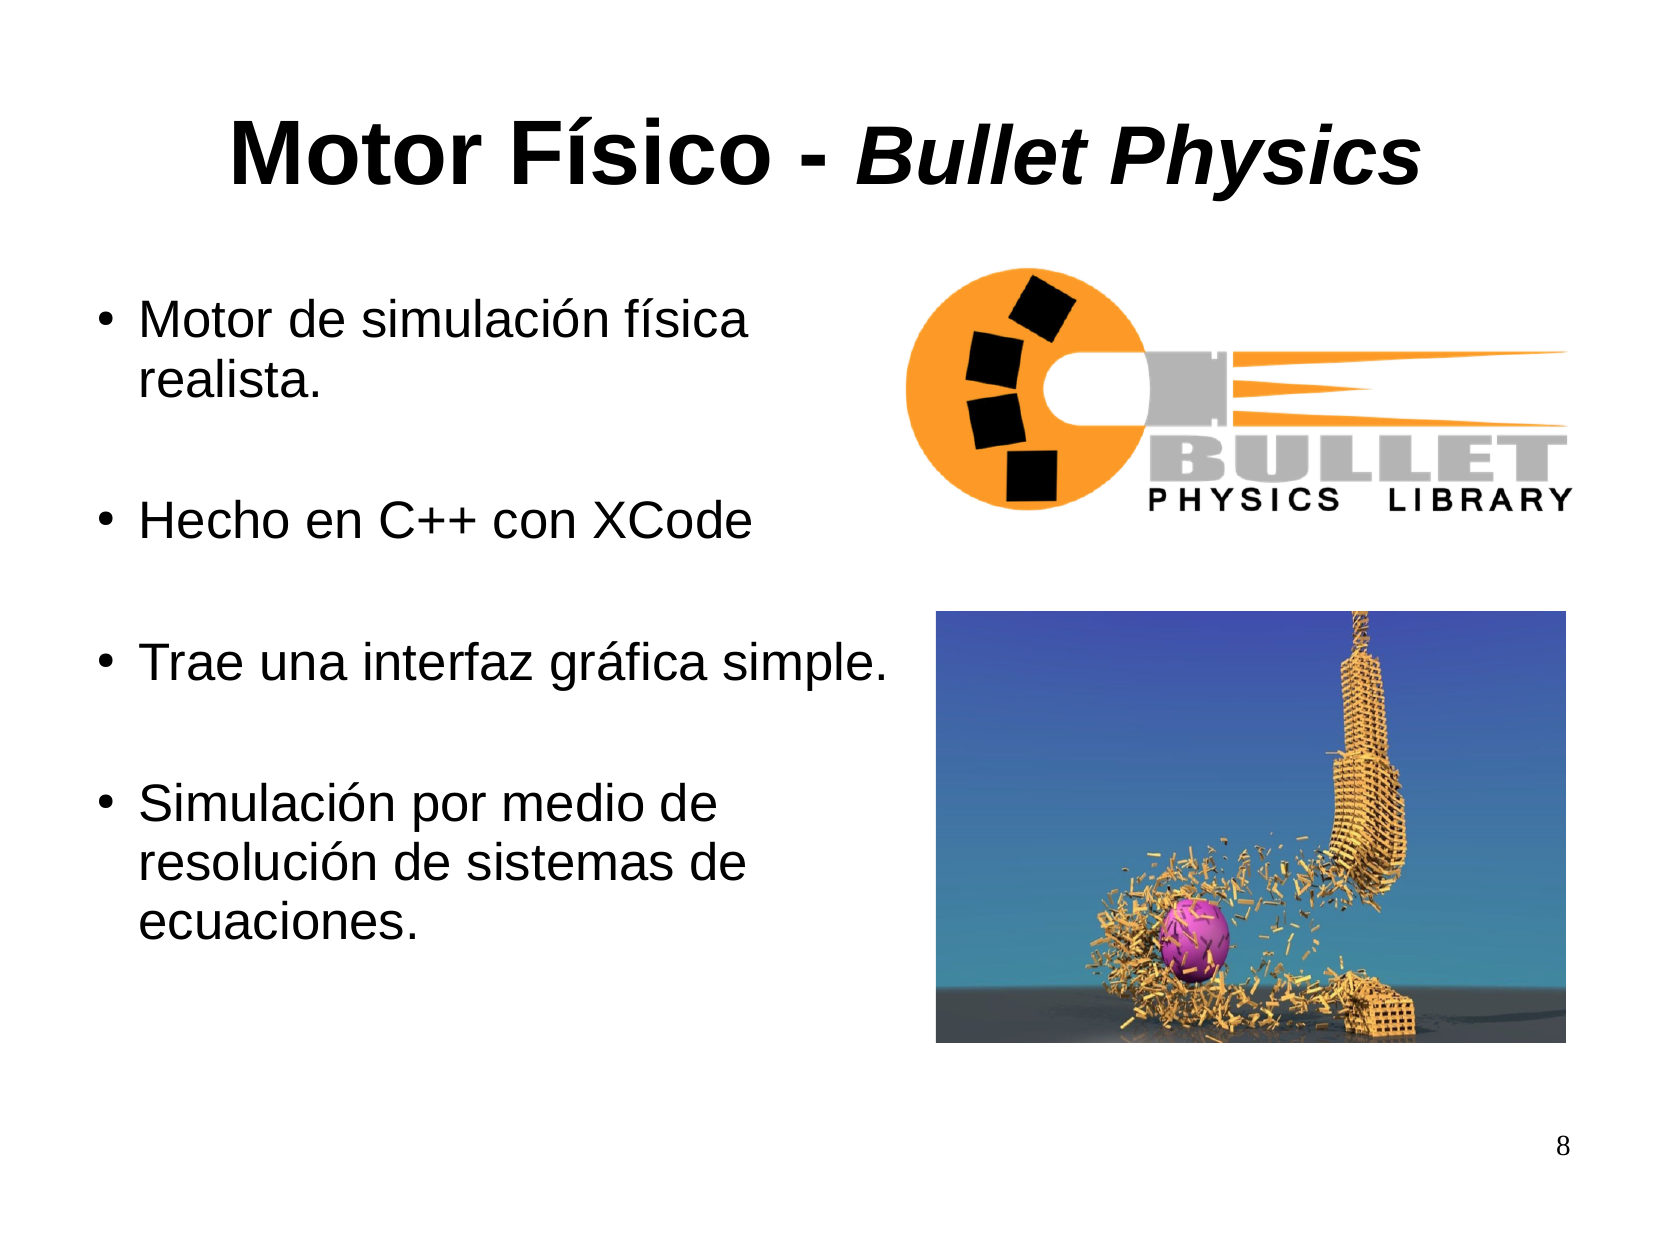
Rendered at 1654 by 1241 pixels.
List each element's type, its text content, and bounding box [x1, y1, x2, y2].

list Motor de simulación física realista. Hecho en C++ con XCode Trae una interfaz gráfica simple. Simulación por medio de resolución de sistemas de ecuaciones. [82, 290, 901, 1010]
title Motor Físico - Bullet Physics [82, 49, 1571, 257]
picture [885, 255, 1594, 528]
picture [933, 611, 1566, 1043]
